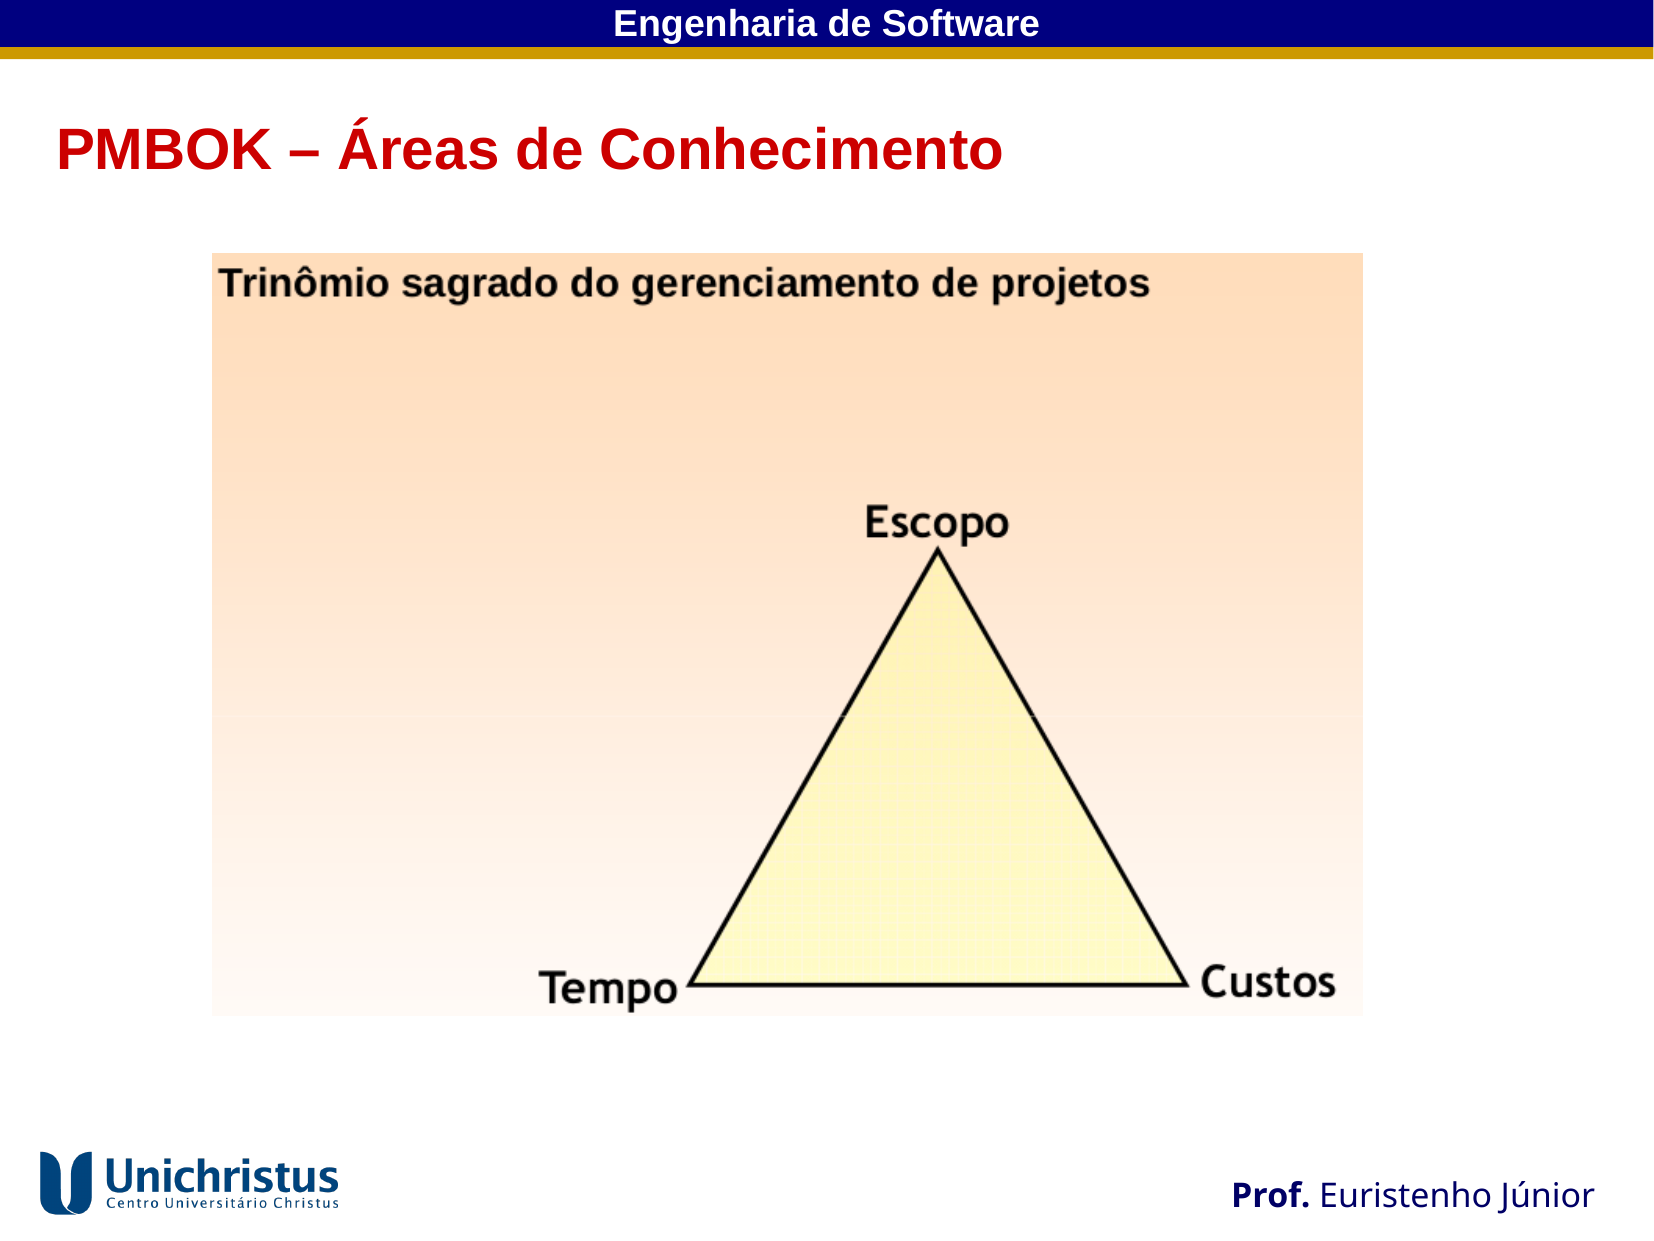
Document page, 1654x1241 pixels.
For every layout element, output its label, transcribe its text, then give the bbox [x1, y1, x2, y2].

text_box [0, 47, 1654, 60]
text_box Prof. Euristenho Júnior [1216, 1163, 1654, 1224]
picture [212, 253, 1363, 1016]
text_box PMBOK – Áreas de Conhecimento [41, 109, 1636, 254]
text_box Engenharia de Software [0, 0, 1654, 47]
picture [35, 1148, 343, 1217]
